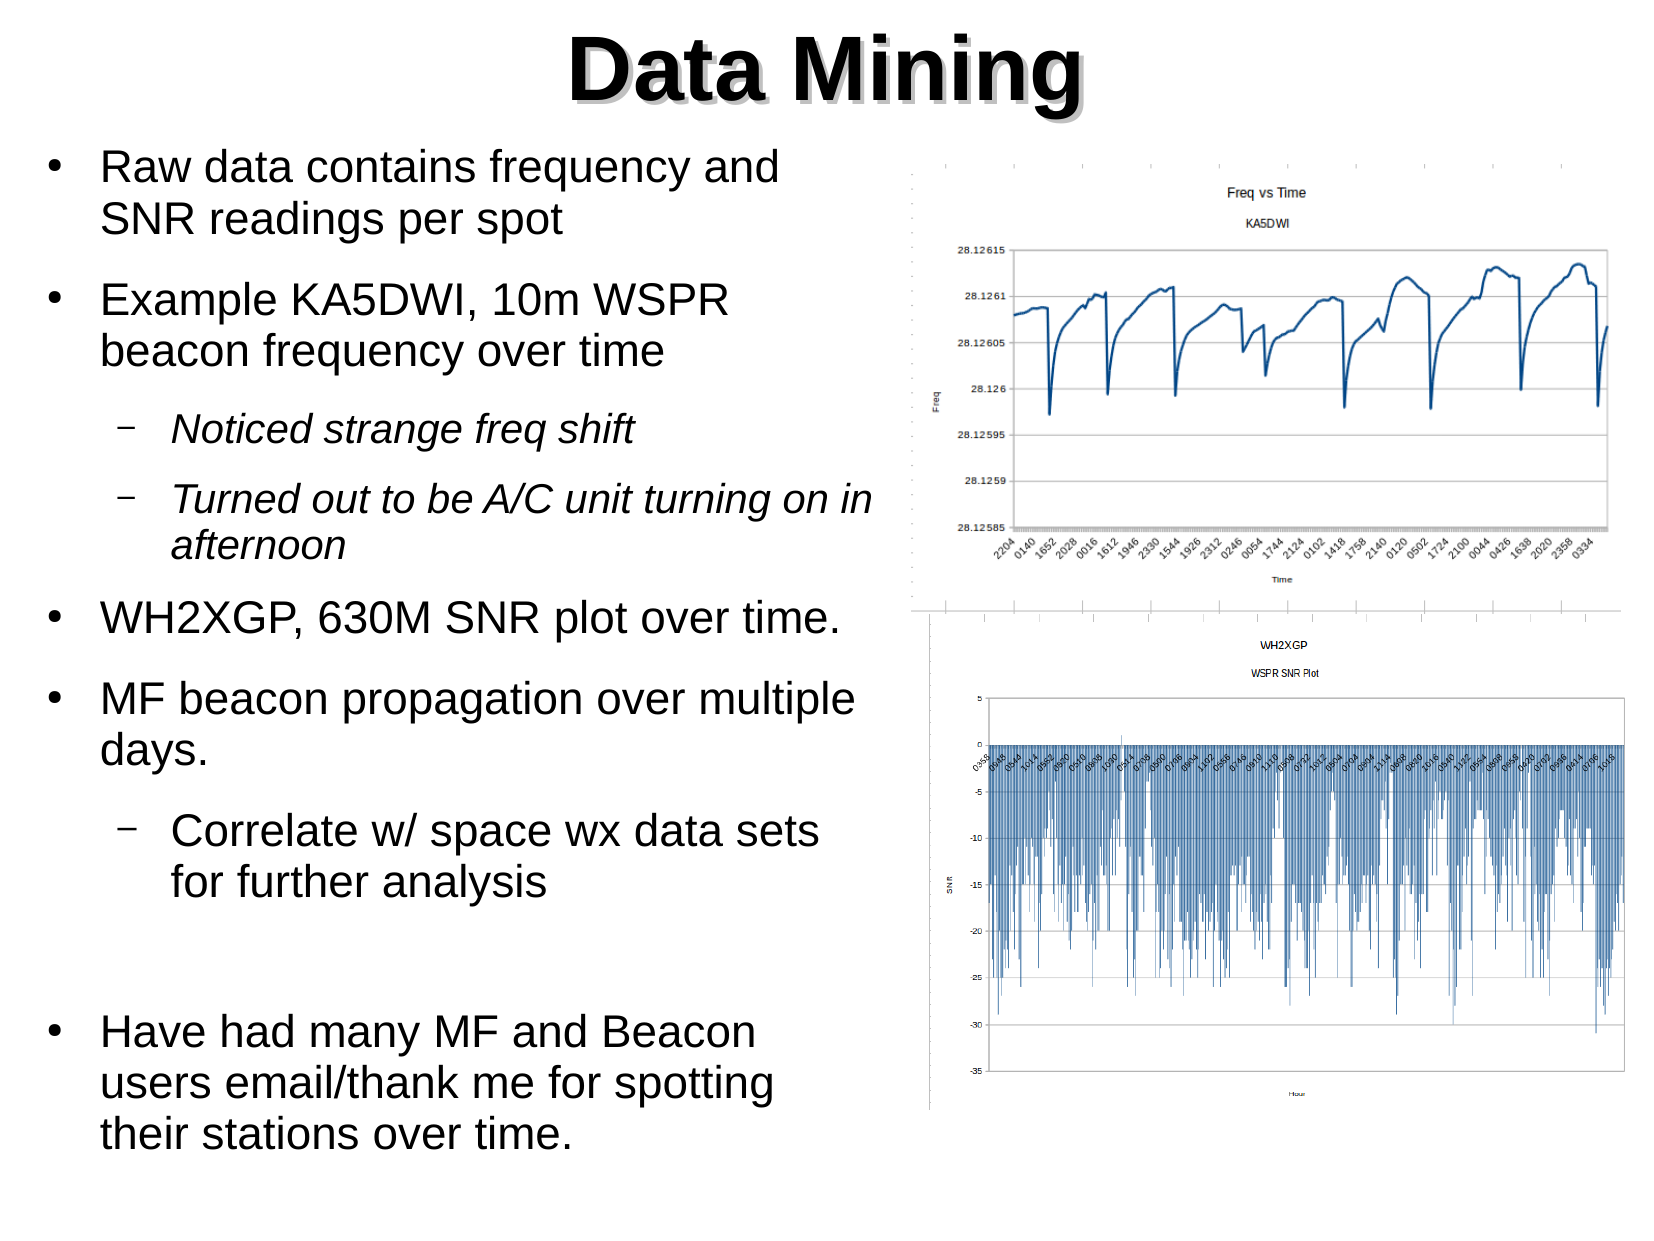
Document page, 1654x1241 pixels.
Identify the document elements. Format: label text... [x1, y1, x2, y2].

list Raw data contains frequency and SNR readings per spot Example KA5DWI, 10m WSPR beacon frequency over time Noticed strange freq shift Turned out to be A/C unit turning on in afternoon WH2XGP, 630M SNR plot over time. MF beacon propagation over multiple days. Correlate w/ space wx data sets for further analysis Have had many MF and Beacon users email/thank me for spotting their stations over time. [28, 141, 876, 1236]
title Data Mining [82, 17, 1571, 121]
picture [911, 164, 1636, 1111]
